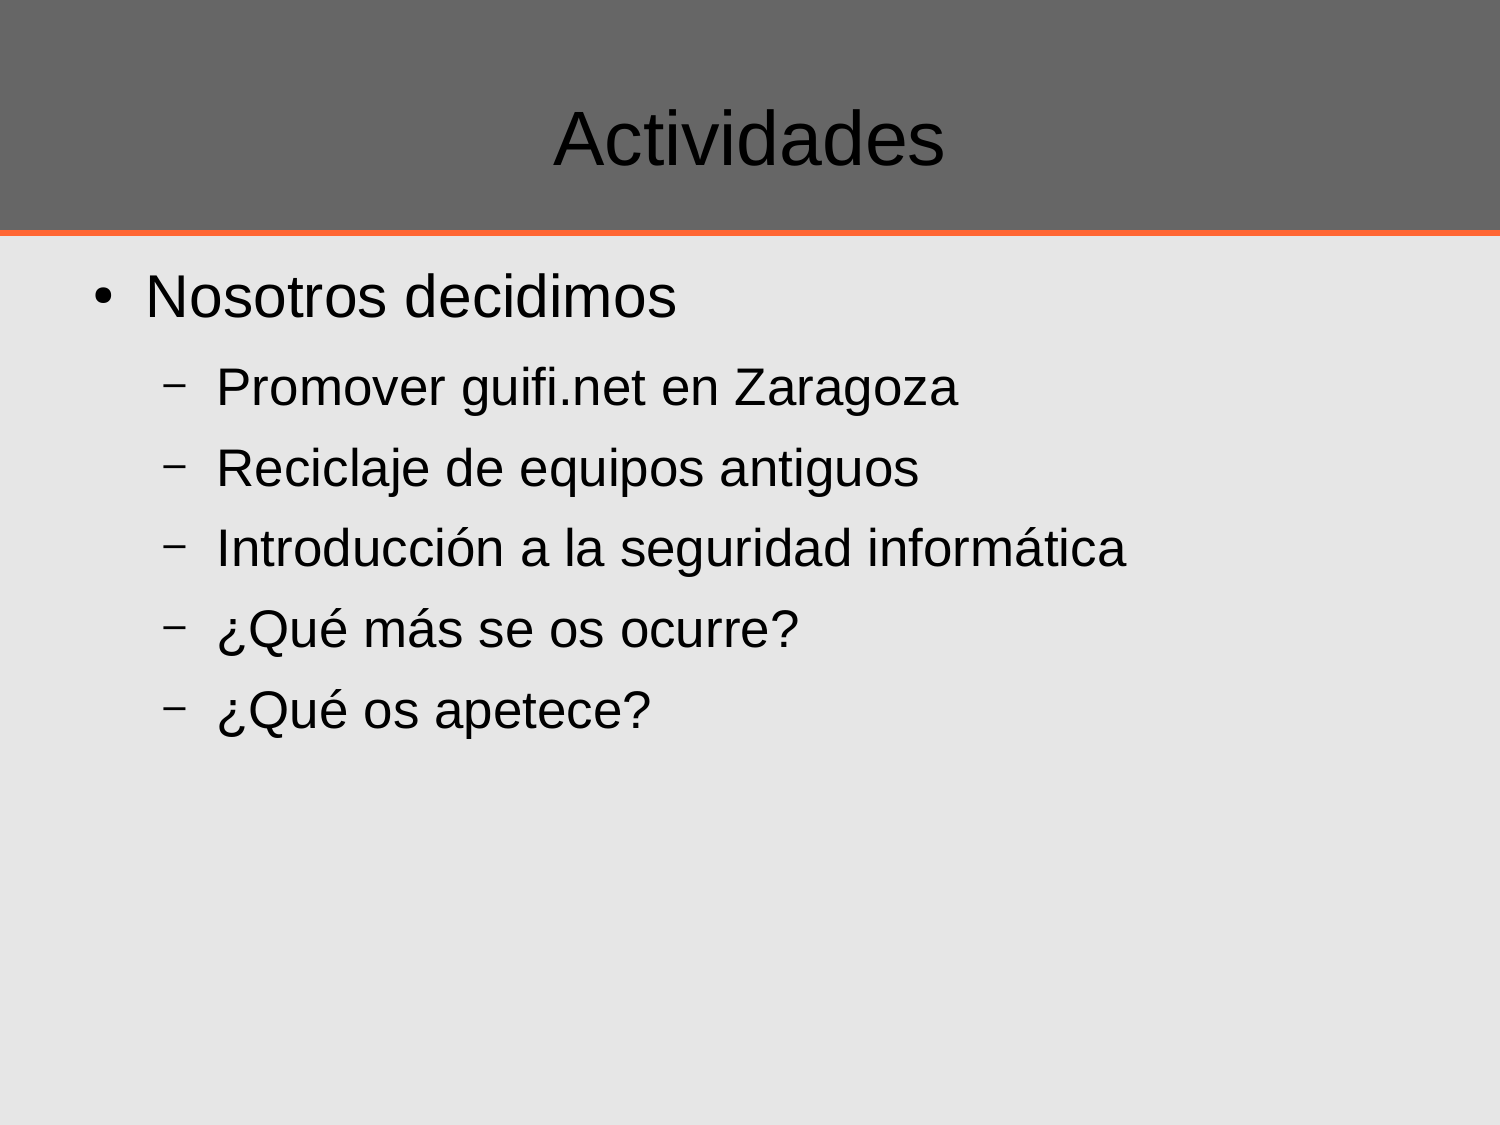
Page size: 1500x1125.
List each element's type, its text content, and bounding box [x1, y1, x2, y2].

title Actividades [75, 44, 1425, 233]
list Nosotros decidimos Promover guifi.net en Zaragoza Reciclaje de equipos antiguos Introducción a la seguridad informática ¿Qué más se os ocurre? ¿Qué os apetece? [75, 263, 1425, 916]
